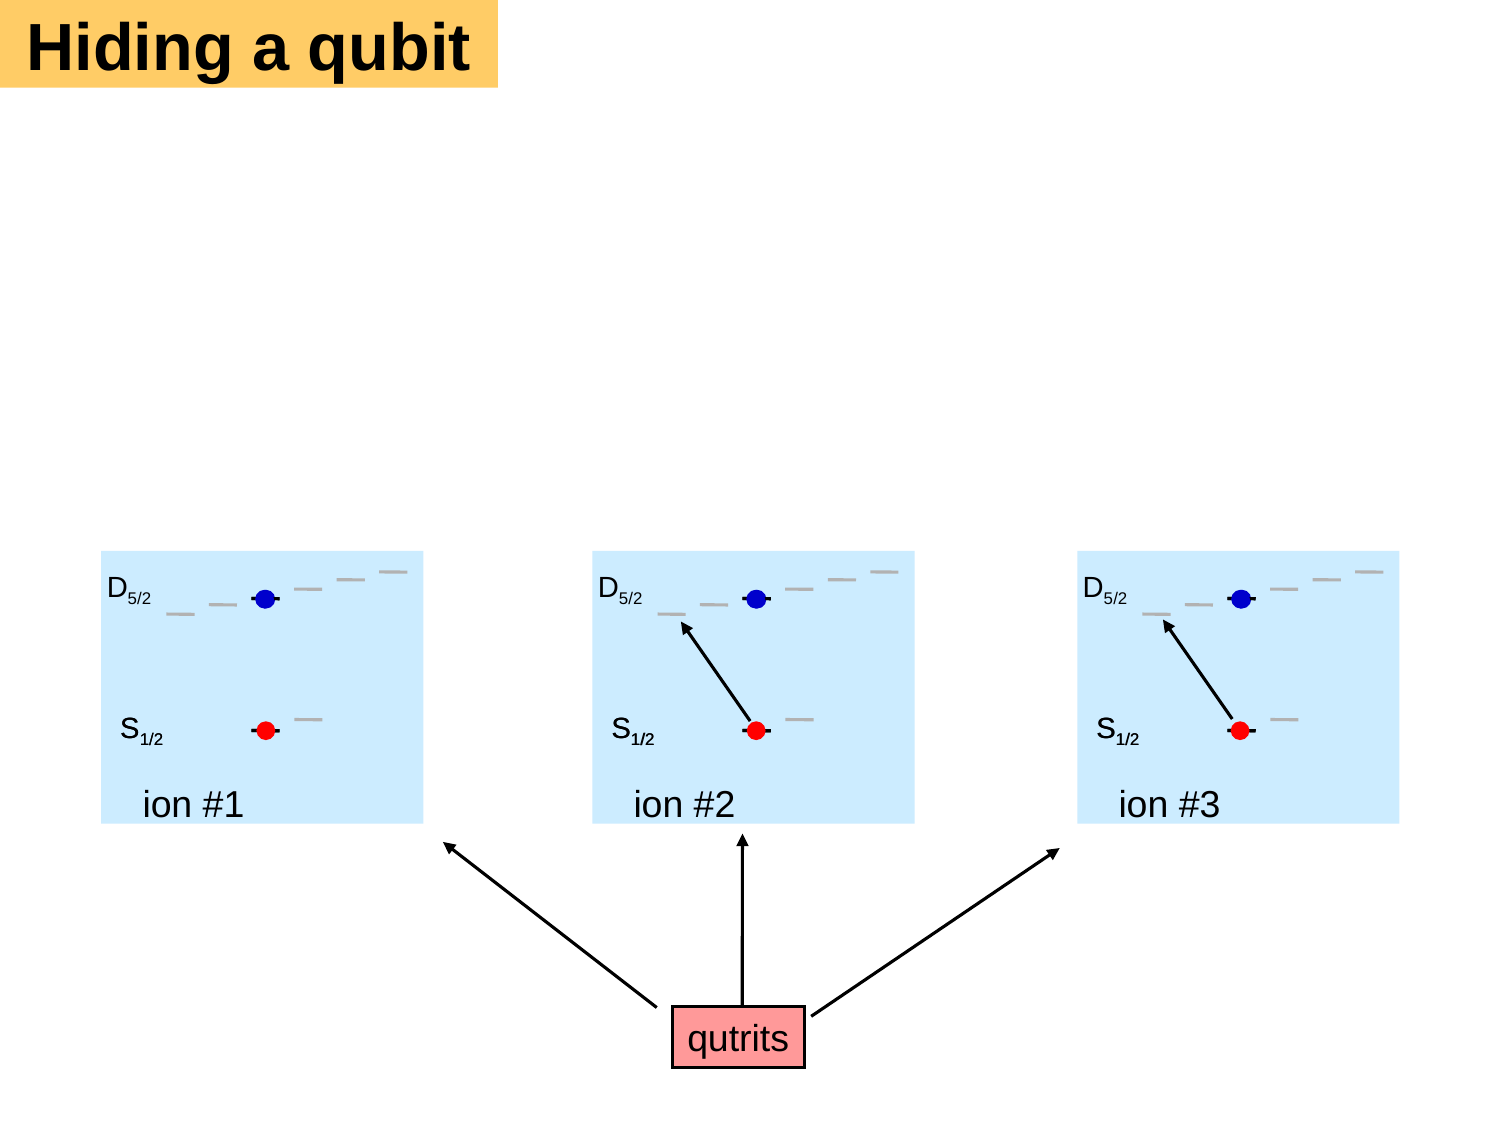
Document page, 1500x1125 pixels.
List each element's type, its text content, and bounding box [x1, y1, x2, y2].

text_box Hiding a qubit [0, 0, 498, 88]
text_box D5/2 [91, 560, 167, 616]
text_box ion #2 [618, 772, 751, 833]
text_box ion #1 [127, 772, 260, 833]
text_box S1/2 [105, 701, 179, 757]
text_box ion #3 [1103, 772, 1236, 833]
text_box S1/2 [1081, 701, 1155, 757]
text_box D5/2 [1067, 560, 1143, 616]
text_box [1077, 550, 1400, 824]
text_box qutrits [672, 1006, 805, 1068]
text_box D5/2 [583, 560, 658, 616]
text_box [592, 550, 915, 824]
text_box [101, 550, 424, 824]
text_box S1/2 [596, 701, 670, 757]
